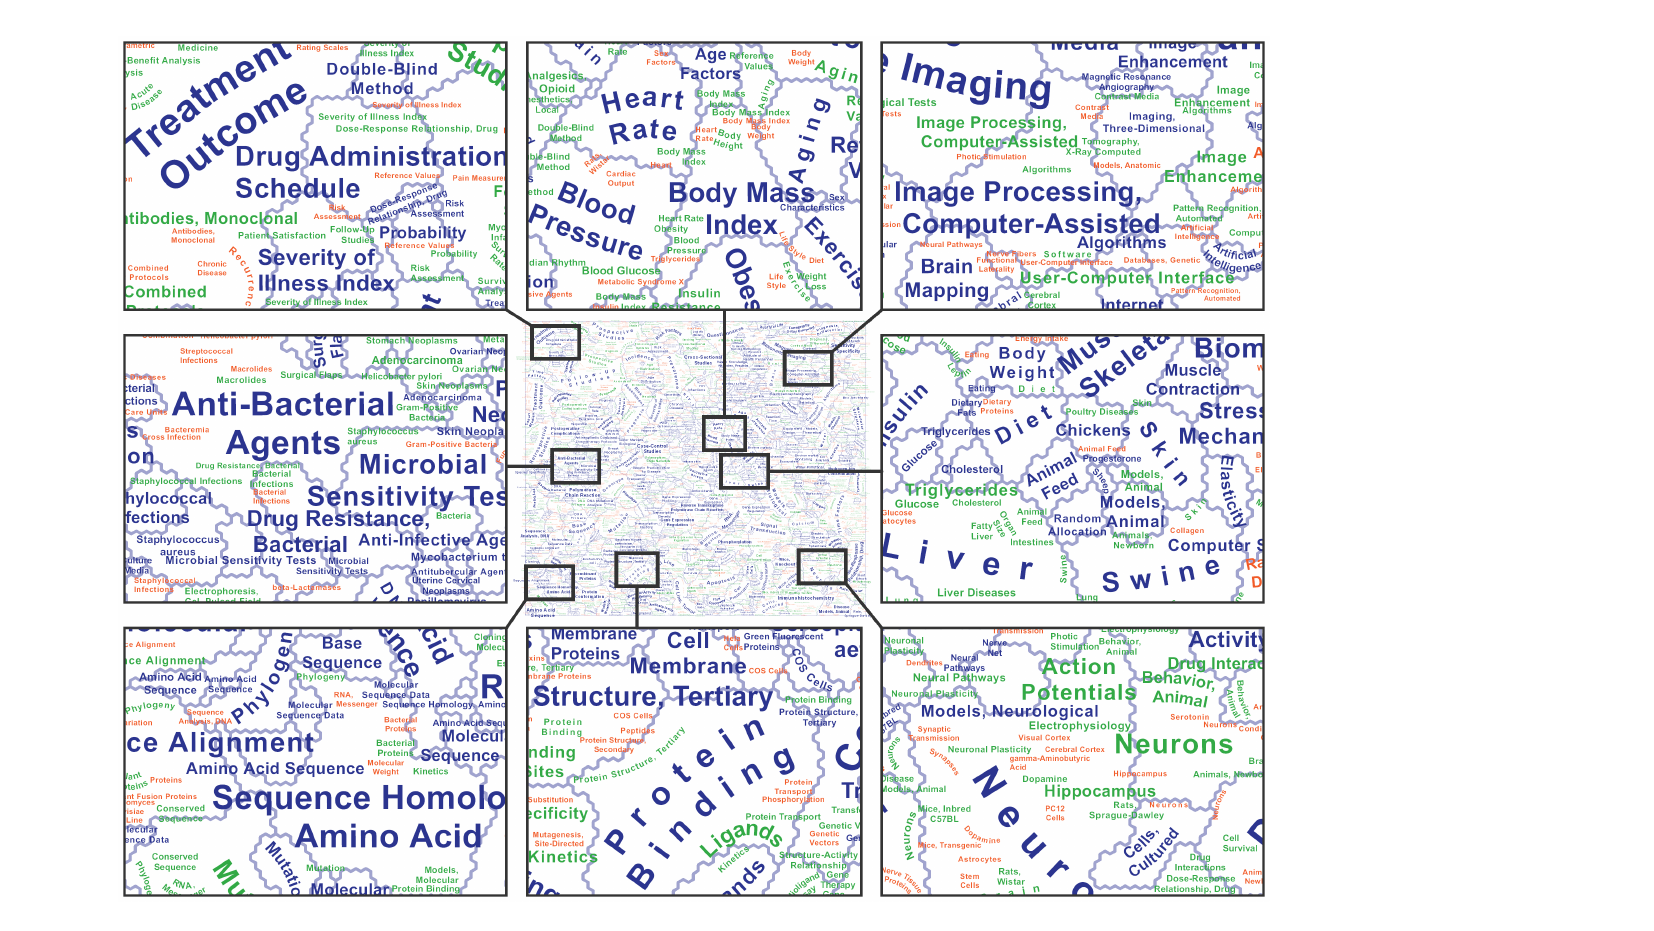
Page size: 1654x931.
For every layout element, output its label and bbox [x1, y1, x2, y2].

picture [118, 36, 1270, 902]
